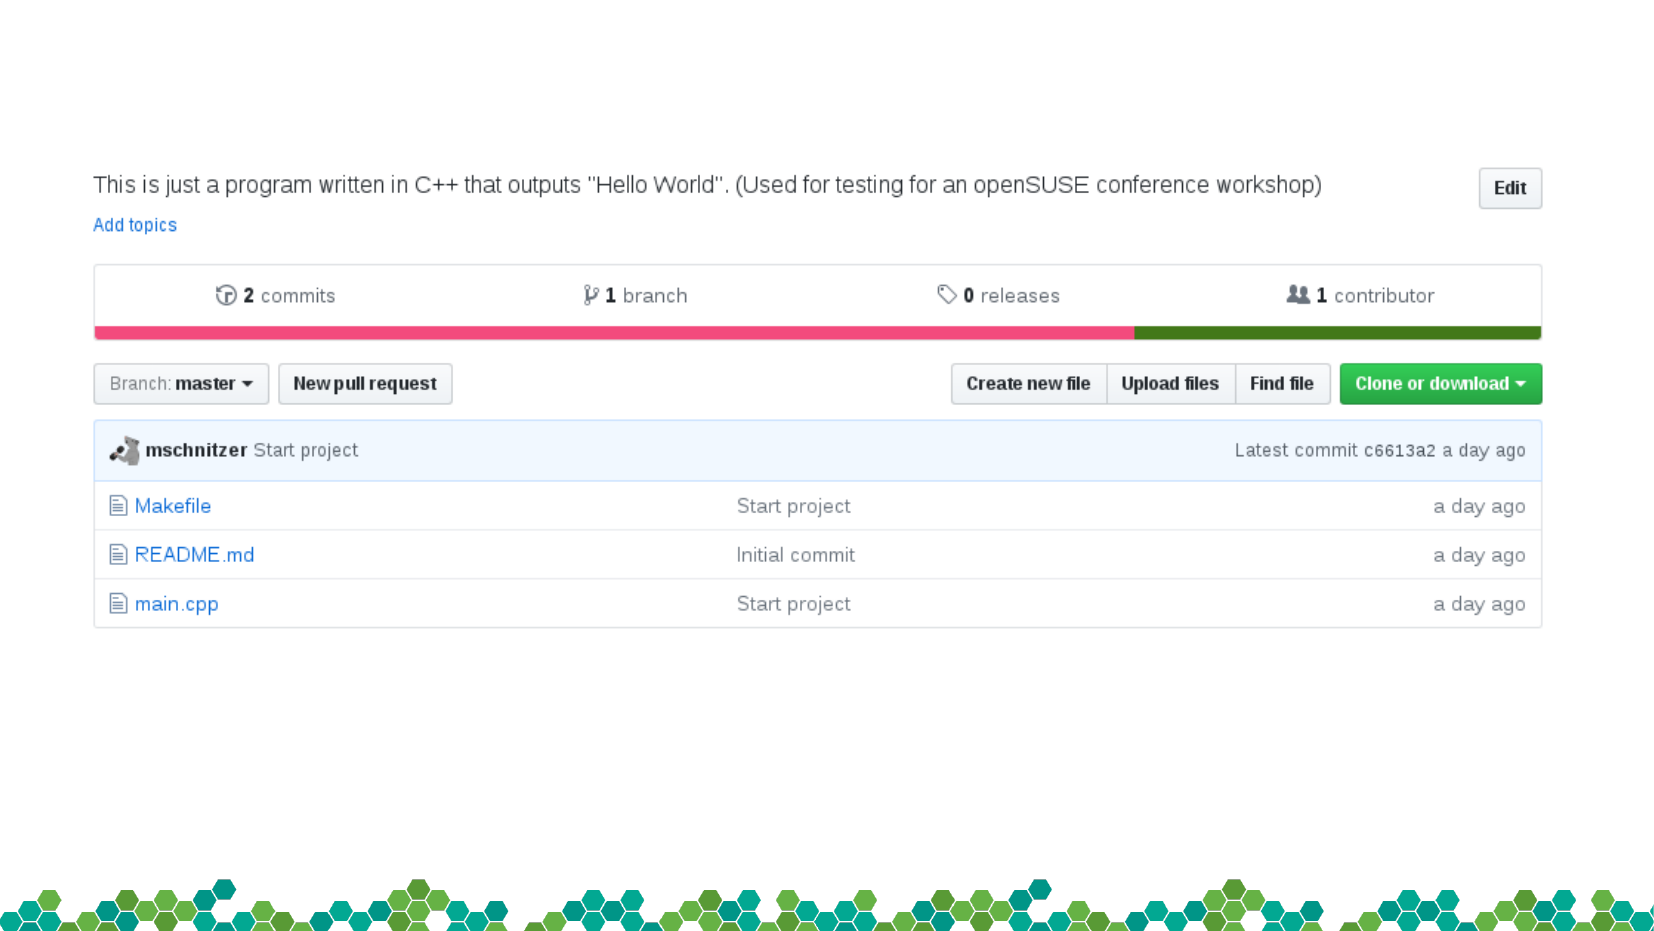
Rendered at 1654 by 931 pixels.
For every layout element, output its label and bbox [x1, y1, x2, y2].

picture [0, 871, 1654, 931]
picture [73, 156, 1562, 636]
